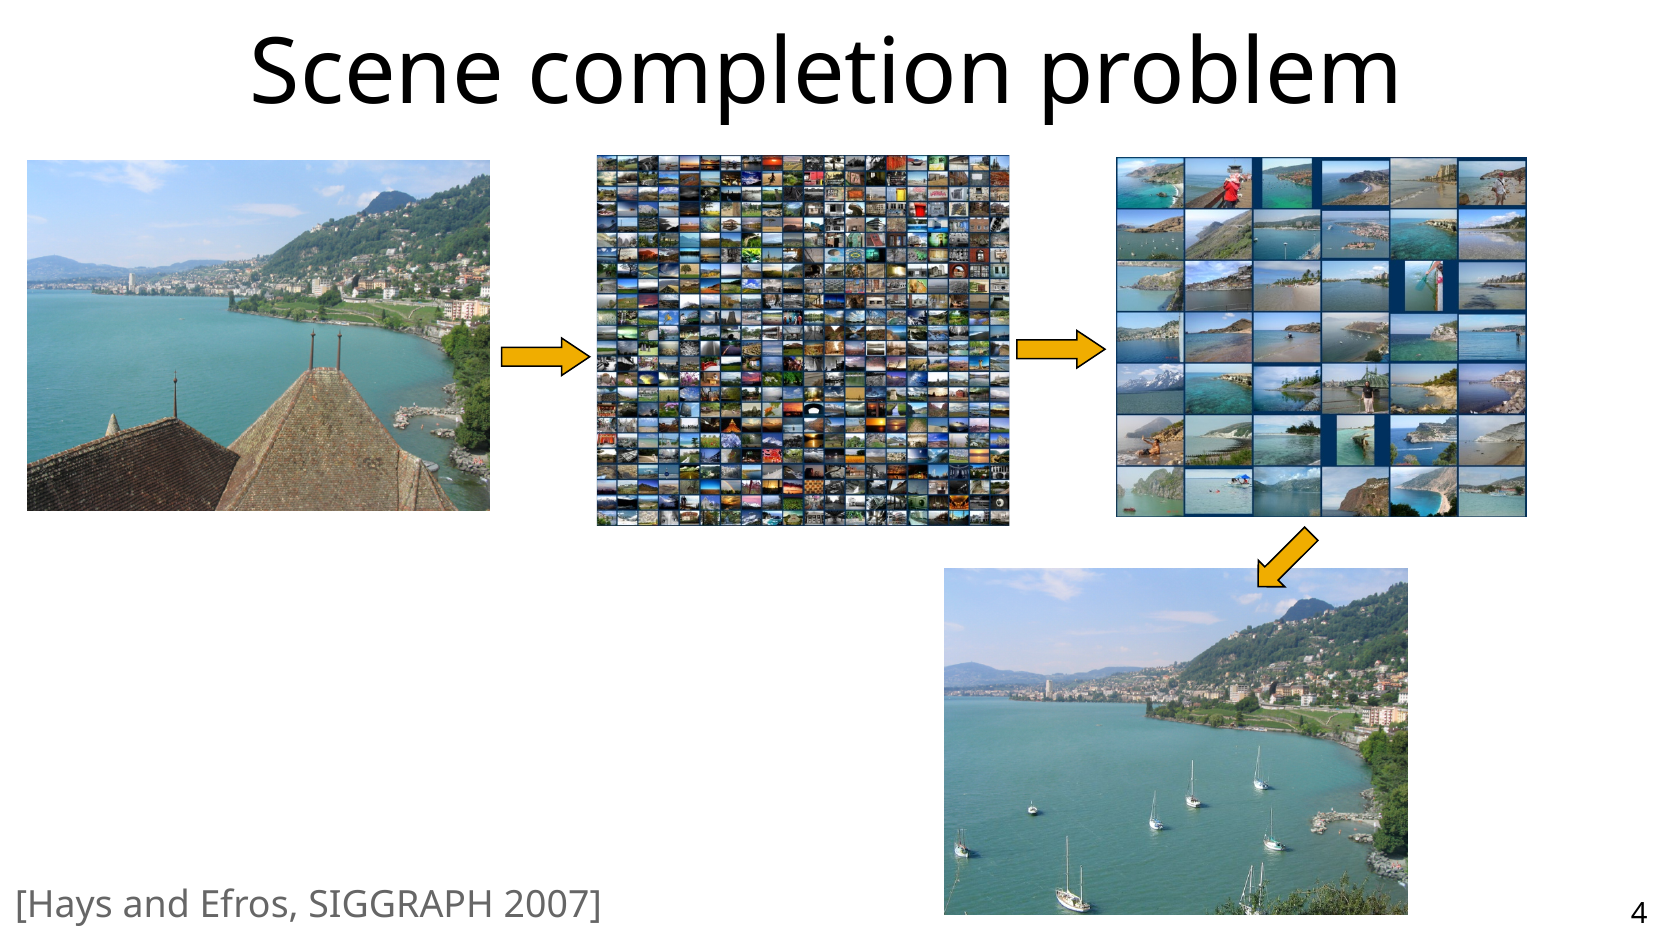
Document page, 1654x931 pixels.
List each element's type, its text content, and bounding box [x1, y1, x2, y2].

text_box [501, 338, 590, 376]
picture [596, 155, 1010, 526]
title Scene completion problem [82, 1, 1571, 136]
picture [1116, 157, 1527, 517]
picture [944, 568, 1408, 916]
text_box [1258, 527, 1318, 587]
text_box [Hays and Efros, SIGGRAPH 2007] [0, 870, 1591, 931]
picture [27, 160, 490, 511]
text_box [1016, 330, 1105, 368]
